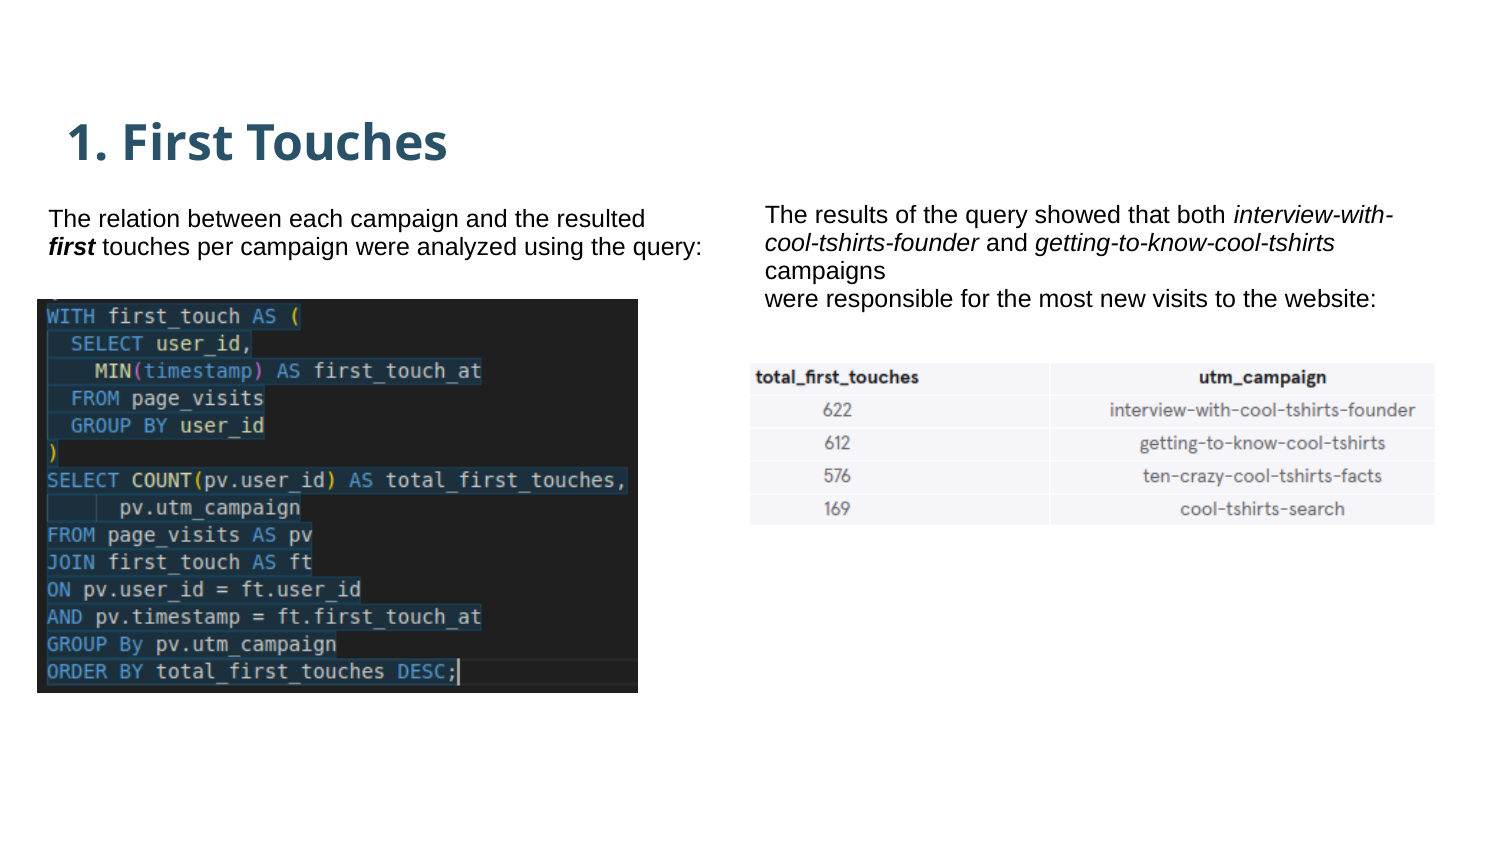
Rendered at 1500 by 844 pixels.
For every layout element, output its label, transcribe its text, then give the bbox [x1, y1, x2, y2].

text_box The results of the query showed that both interview-with-cool-tshirts-founder and getting-to-know-cool-tshirts campaigns were responsible for the most new visits to the website: [750, 193, 1463, 346]
picture [750, 363, 1435, 526]
picture [37, 299, 638, 693]
text_box The relation between each campaign and the resulted first touches per campaign were analyzed using the query: [33, 197, 717, 310]
text_box 1. First Touches [51, 48, 1449, 186]
